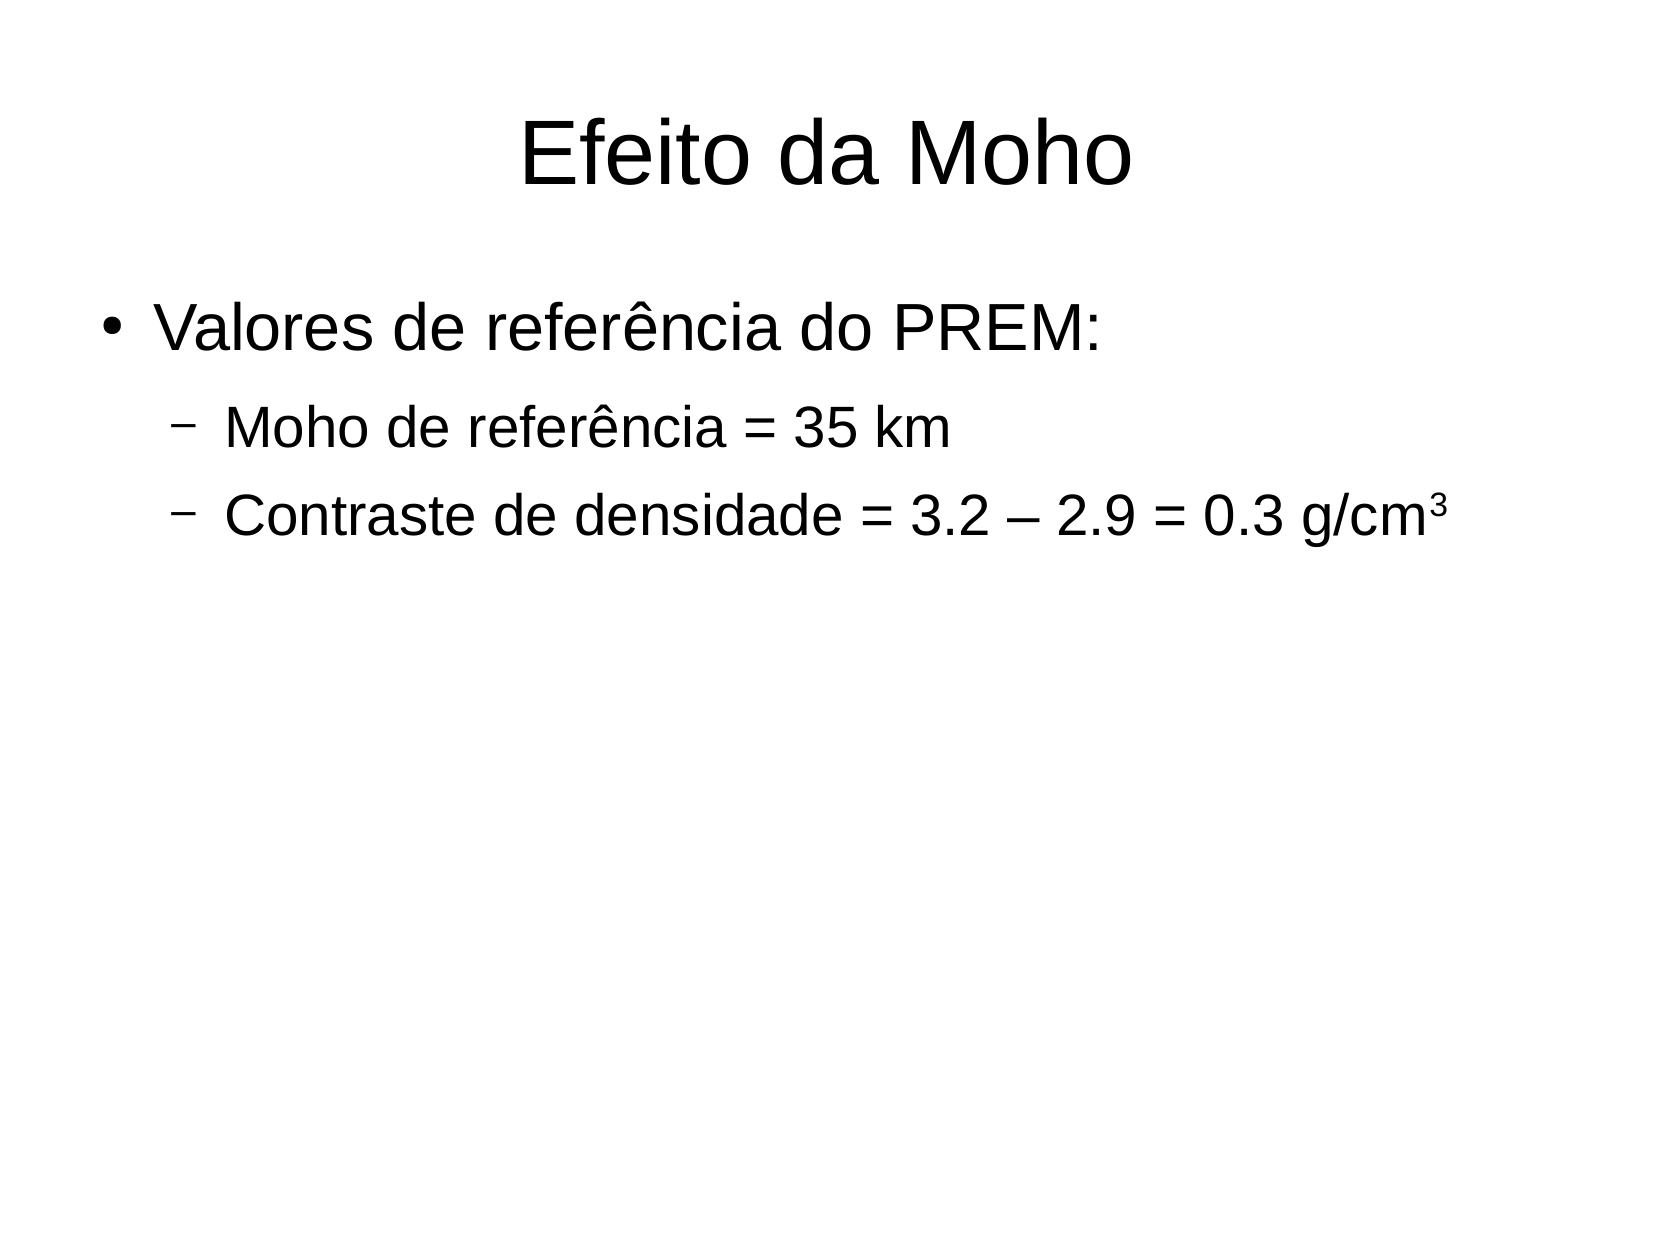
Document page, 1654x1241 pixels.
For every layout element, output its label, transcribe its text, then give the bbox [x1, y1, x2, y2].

list Valores de referência do PREM: Moho de referência = 35 km Contraste de densidade = 3.2 – 2.9 = 0.3 g/cm3 [82, 290, 1538, 1010]
title Efeito da Moho [82, 49, 1571, 257]
